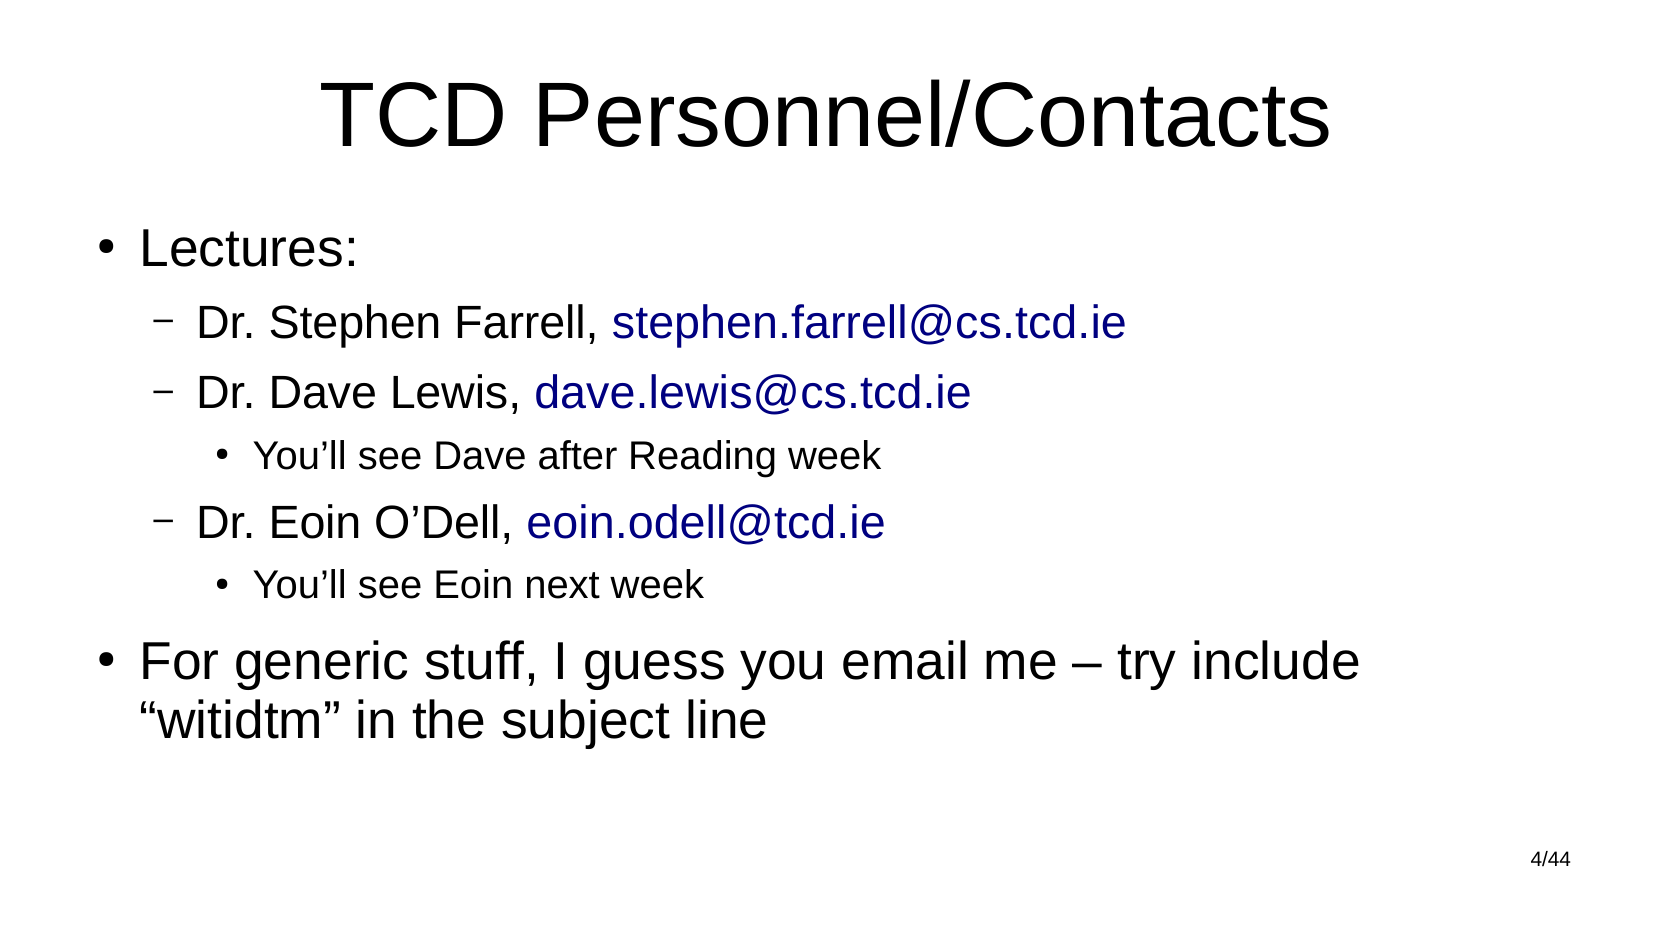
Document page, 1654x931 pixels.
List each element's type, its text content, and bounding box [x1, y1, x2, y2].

title TCD Personnel/Contacts [82, 37, 1571, 193]
list Lectures: Dr. Stephen Farrell, stephen.farrell@cs.tcd.ie Dr. Dave Lewis, dave.lewis@cs.tcd.ie You’ll see Dave after Reading week Dr. Eoin O’Dell, eoin.odell@tcd.ie You’ll see Eoin next week For generic stuff, I guess you email me – try include “witidtm” in the subject line [82, 217, 1571, 758]
